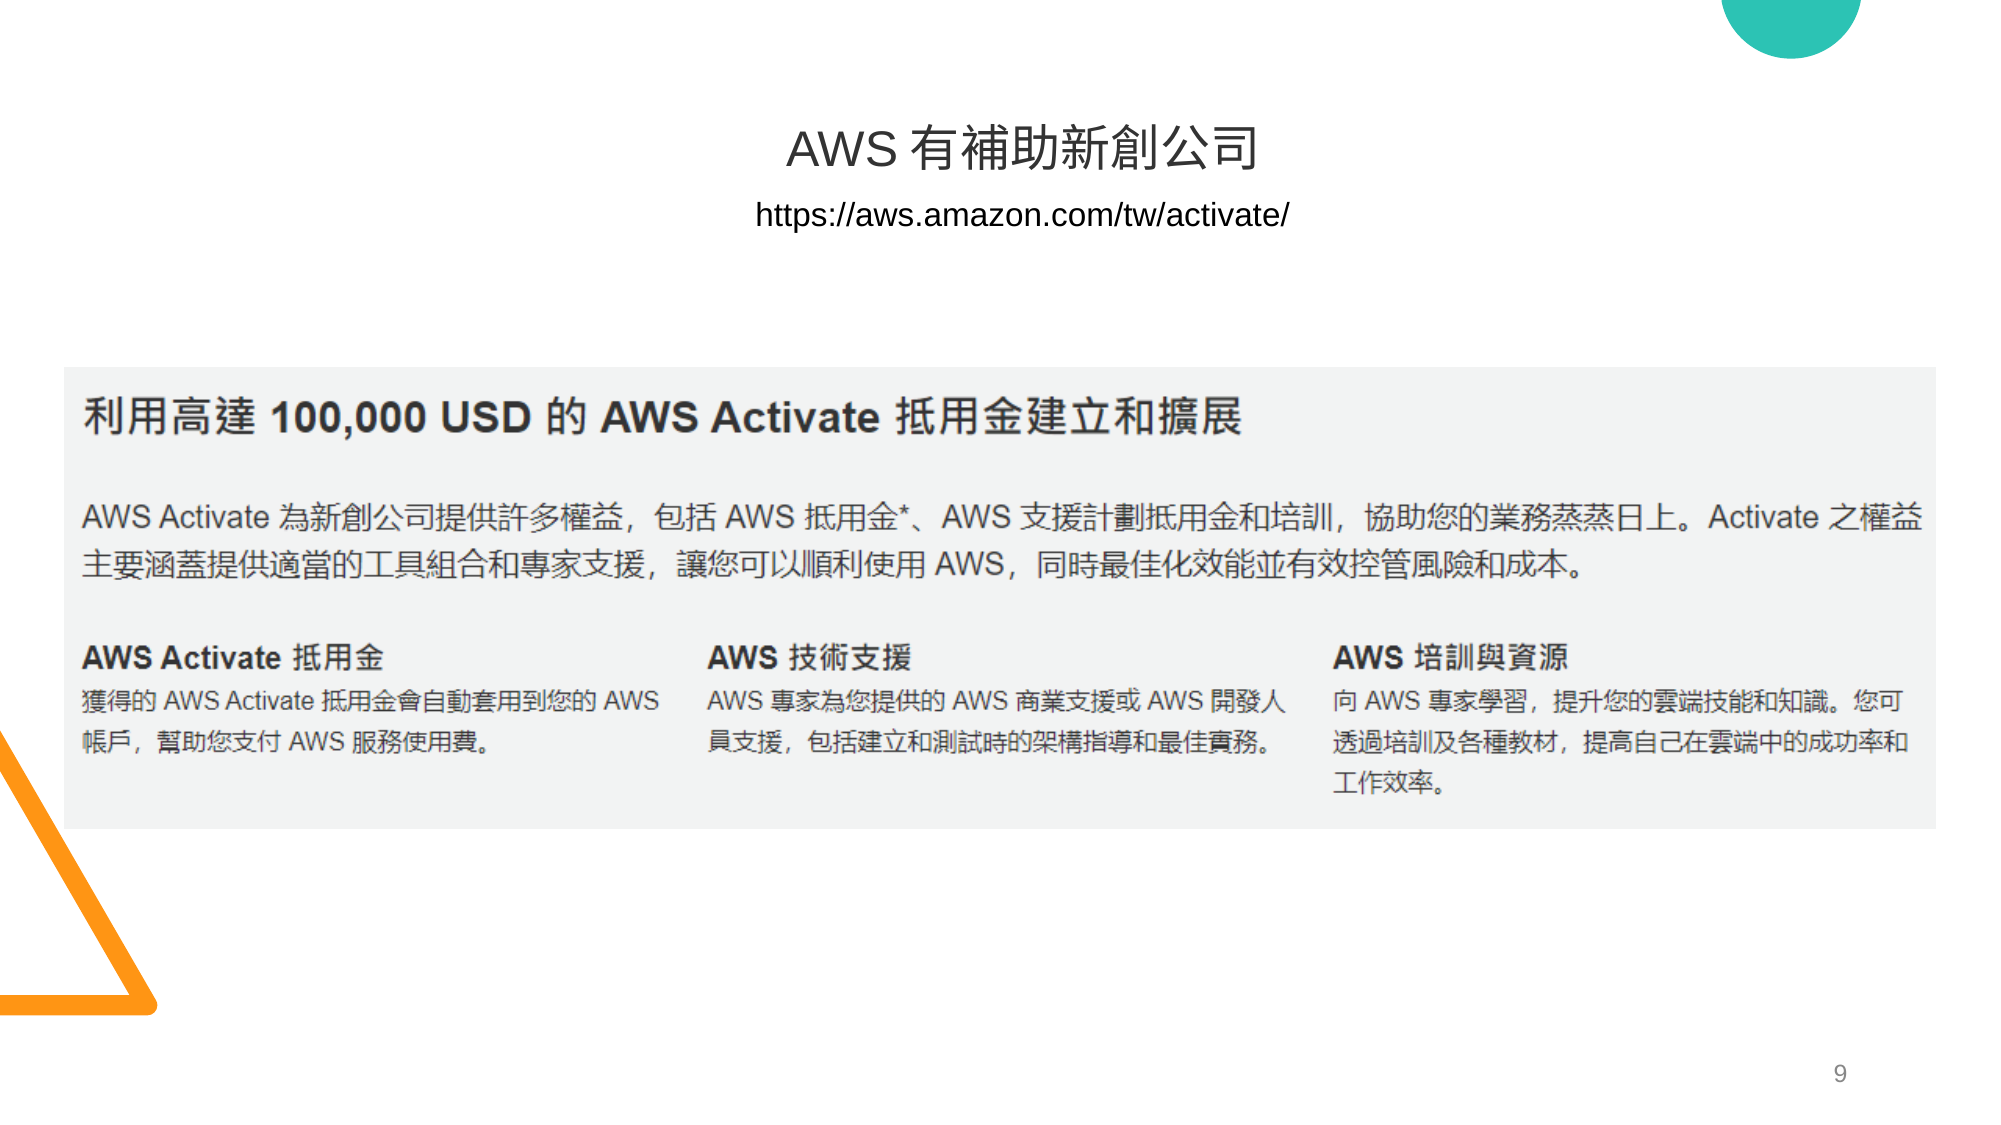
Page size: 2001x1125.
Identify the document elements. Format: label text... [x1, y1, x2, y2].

picture [64, 367, 1936, 829]
text_box AWS有補助新創公司 https://aws.amazon.com/tw/activate/ [646, 108, 1387, 284]
slide_number 1 [1412, 1042, 1863, 1103]
